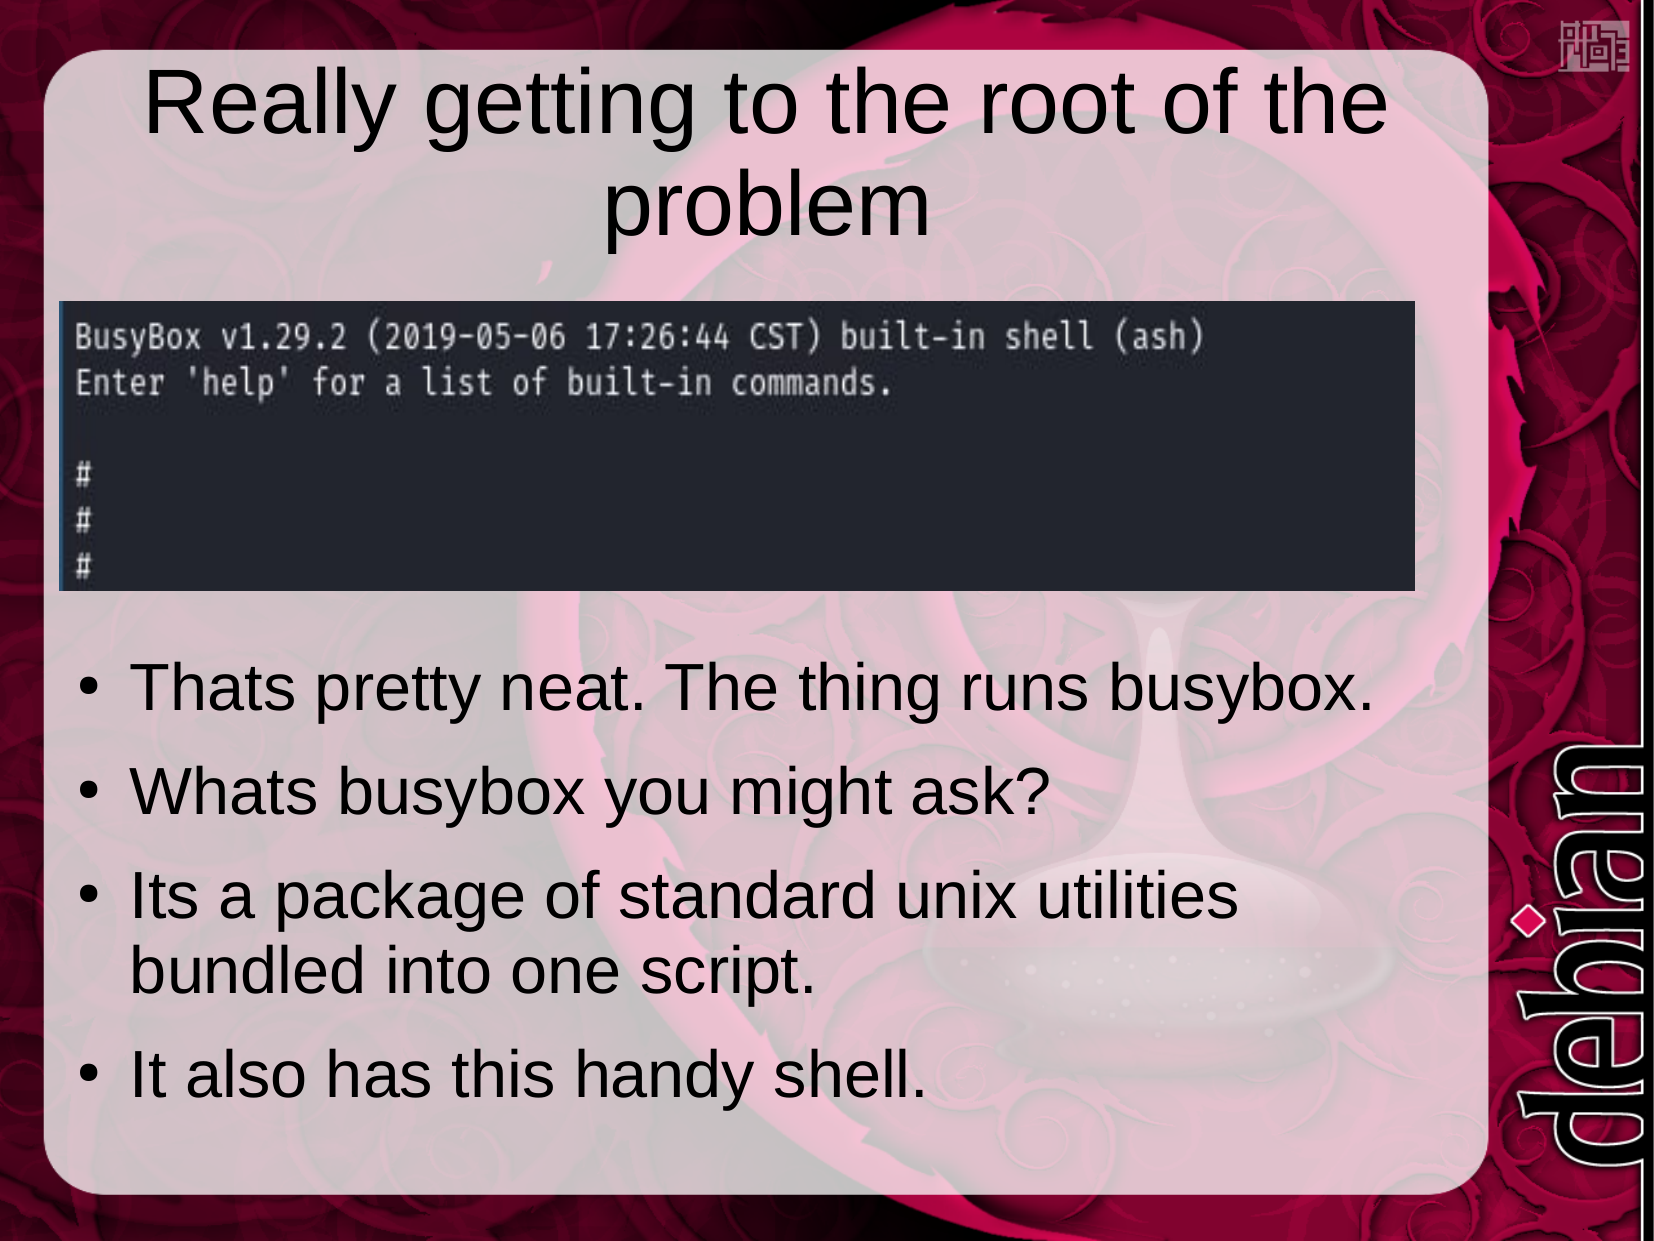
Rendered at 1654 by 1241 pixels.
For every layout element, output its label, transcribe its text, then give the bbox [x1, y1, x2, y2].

title Really getting to the root of the problem [59, 49, 1477, 257]
list Thats pretty neat. The thing runs busybox. Whats busybox you might ask? Its a package of standard unix utilities bundled into one script. It also has this handy shell. [59, 649, 1477, 1241]
picture [0, 0, 1654, 1241]
